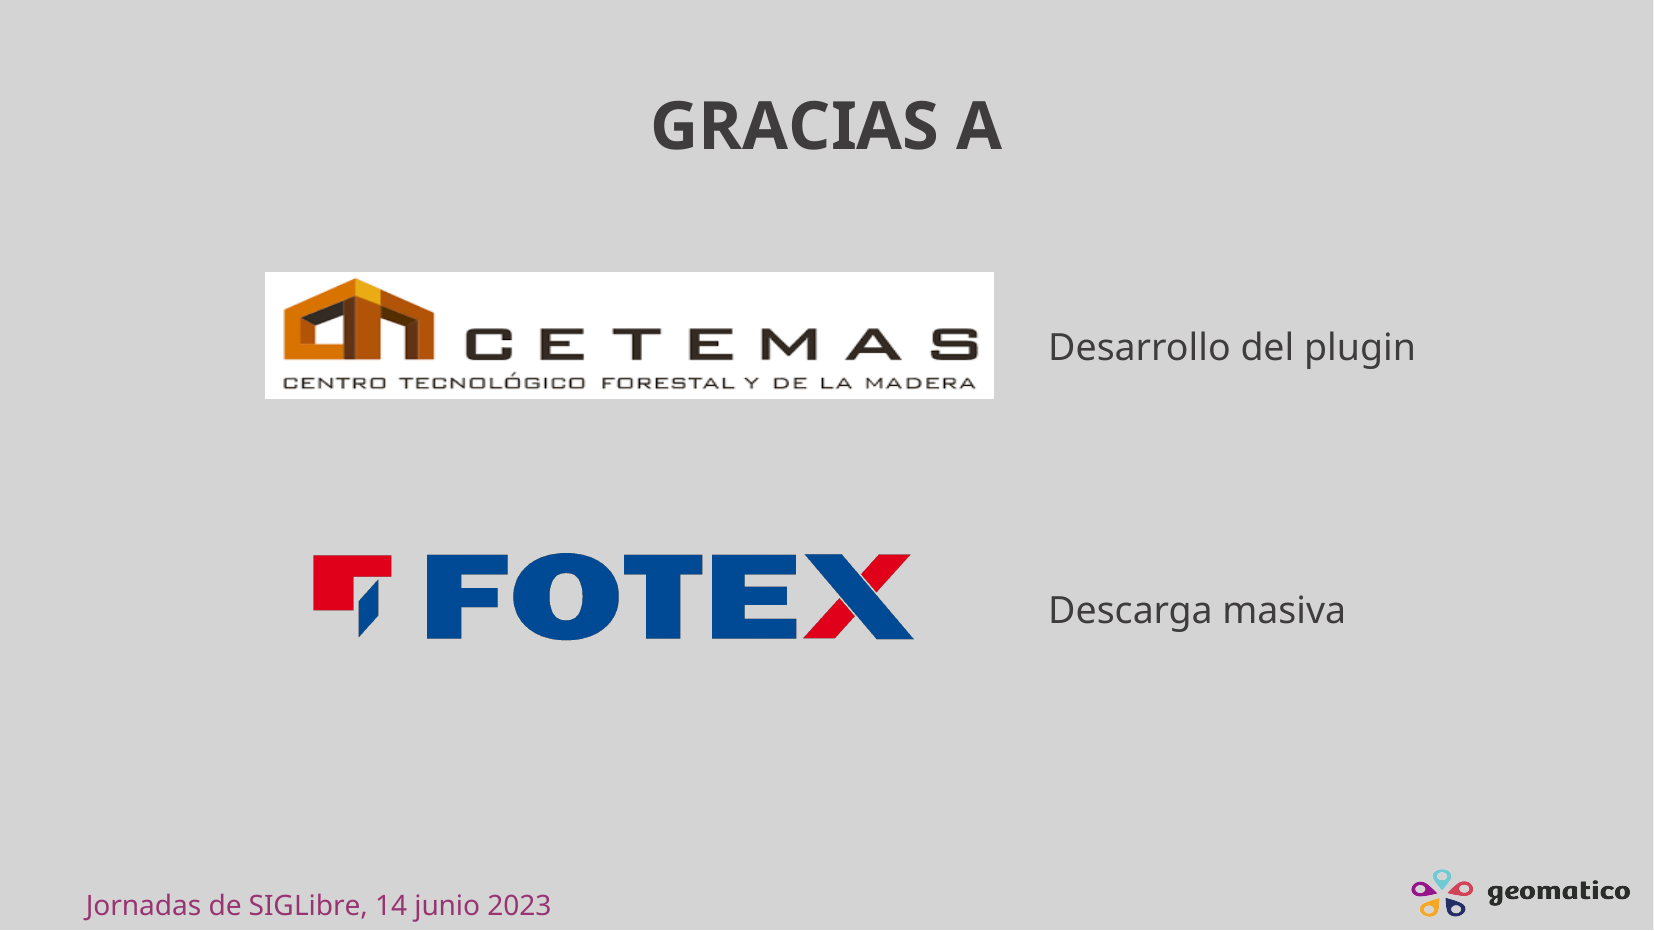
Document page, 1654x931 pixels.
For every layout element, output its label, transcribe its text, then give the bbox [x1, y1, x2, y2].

picture [1400, 864, 1642, 922]
picture [310, 553, 916, 641]
text_box Desarrollo del plugin [1033, 312, 1522, 399]
text_box Descarga masiva [1033, 575, 1522, 662]
picture [265, 272, 994, 399]
text_box Gracias a [177, 78, 1477, 167]
